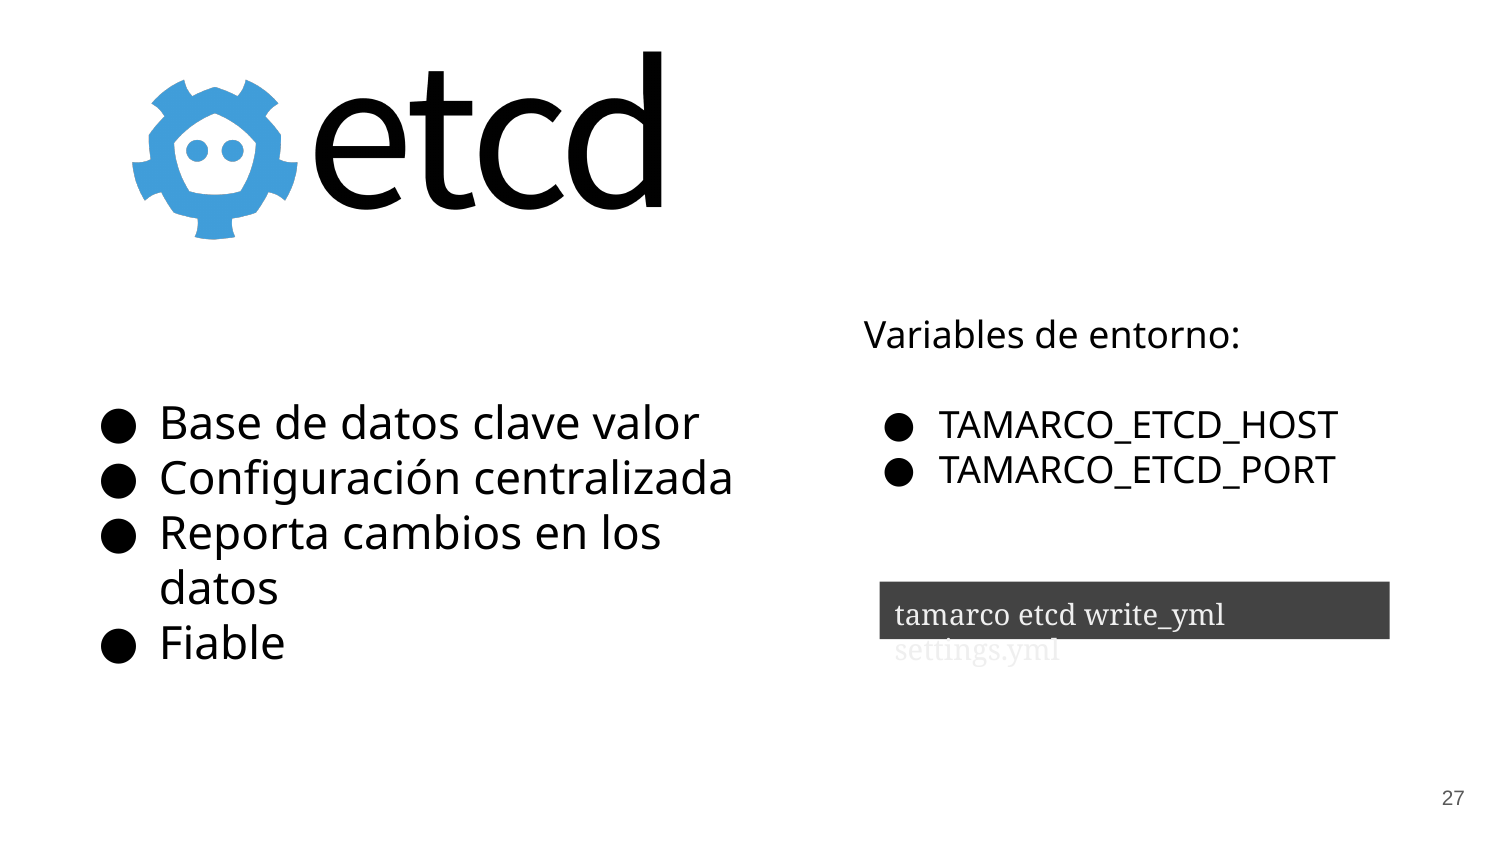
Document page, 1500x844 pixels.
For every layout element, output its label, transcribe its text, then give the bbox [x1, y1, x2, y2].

picture [128, 49, 668, 243]
slide_number <number> [1389, 764, 1480, 830]
text_box tamarco etcd write_yml settings.yml [879, 581, 1390, 640]
text_box Variables de entorno: TAMARCO_ETCD_HOST TAMARCO_ETCD_PORT [848, 295, 1400, 523]
text_box Base de datos clave valor Configuración centralizada Reporta cambios en los datos Fiable [69, 378, 790, 781]
